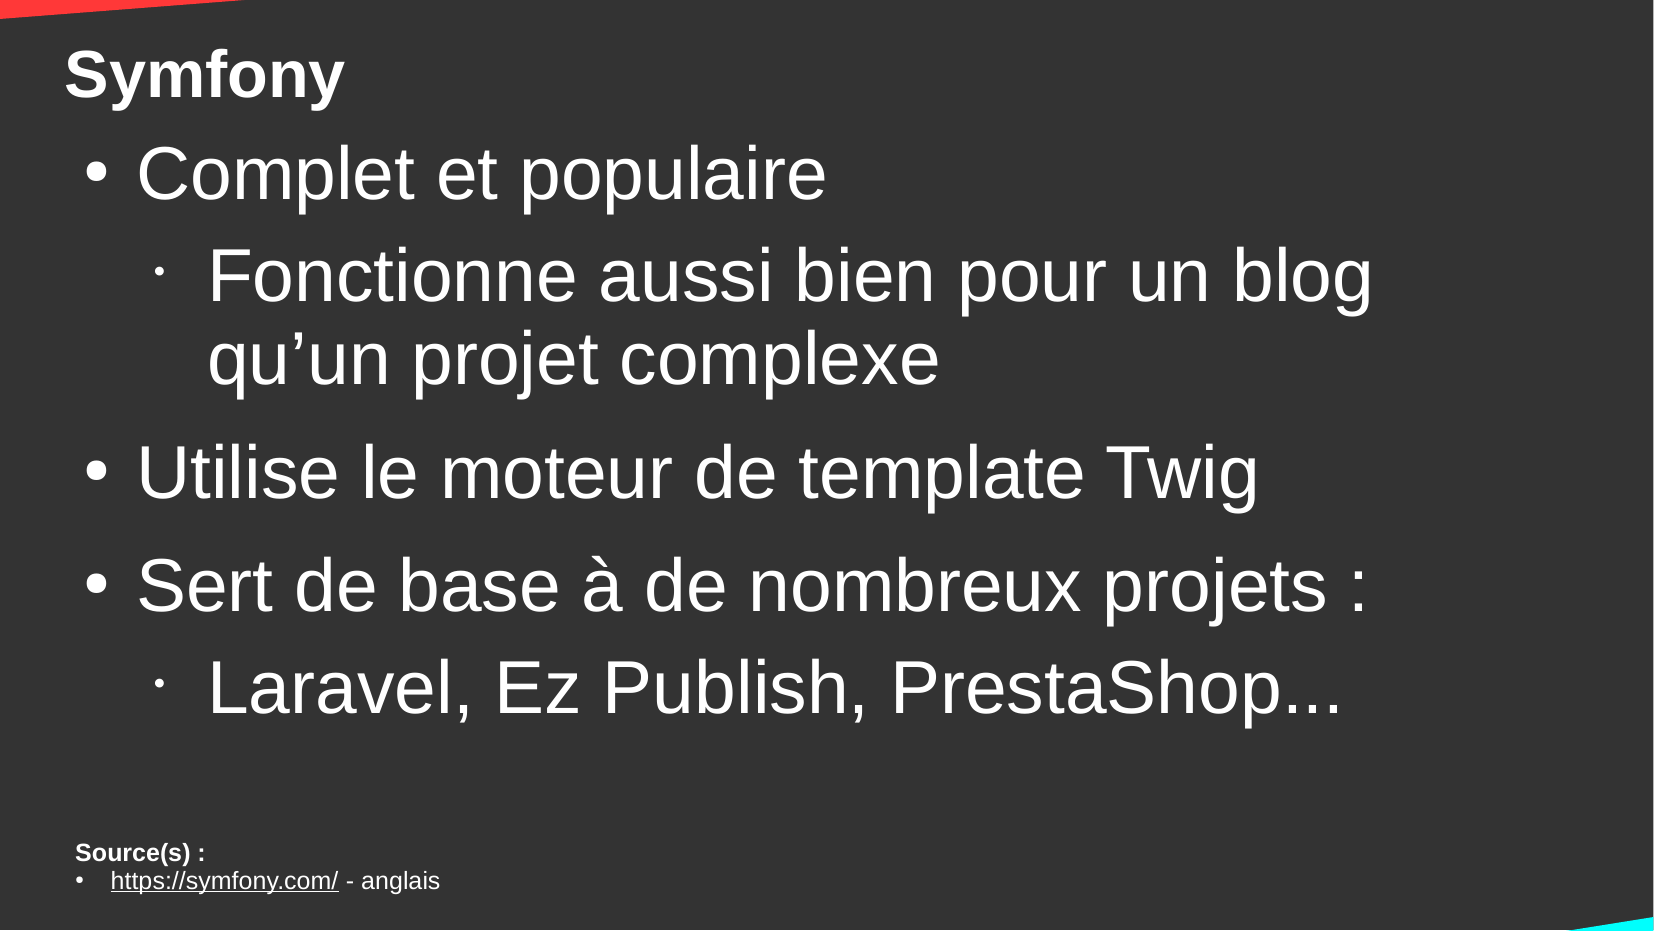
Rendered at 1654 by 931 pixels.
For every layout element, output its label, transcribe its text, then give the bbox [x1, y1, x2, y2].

text_box [0, 0, 245, 19]
list Complet et populaire Fonctionne aussi bien pour un blog qu’un projet complexe Utilise le moteur de template Twig Sert de base à de nombreux projets : Laravel, Ez Publish, PrestaShop... [65, 131, 1544, 793]
text_box [1566, 916, 1654, 931]
text_box Source(s) : https://symfony.com/ - anglais [60, 793, 1546, 903]
title Symfony [64, 37, 1365, 113]
